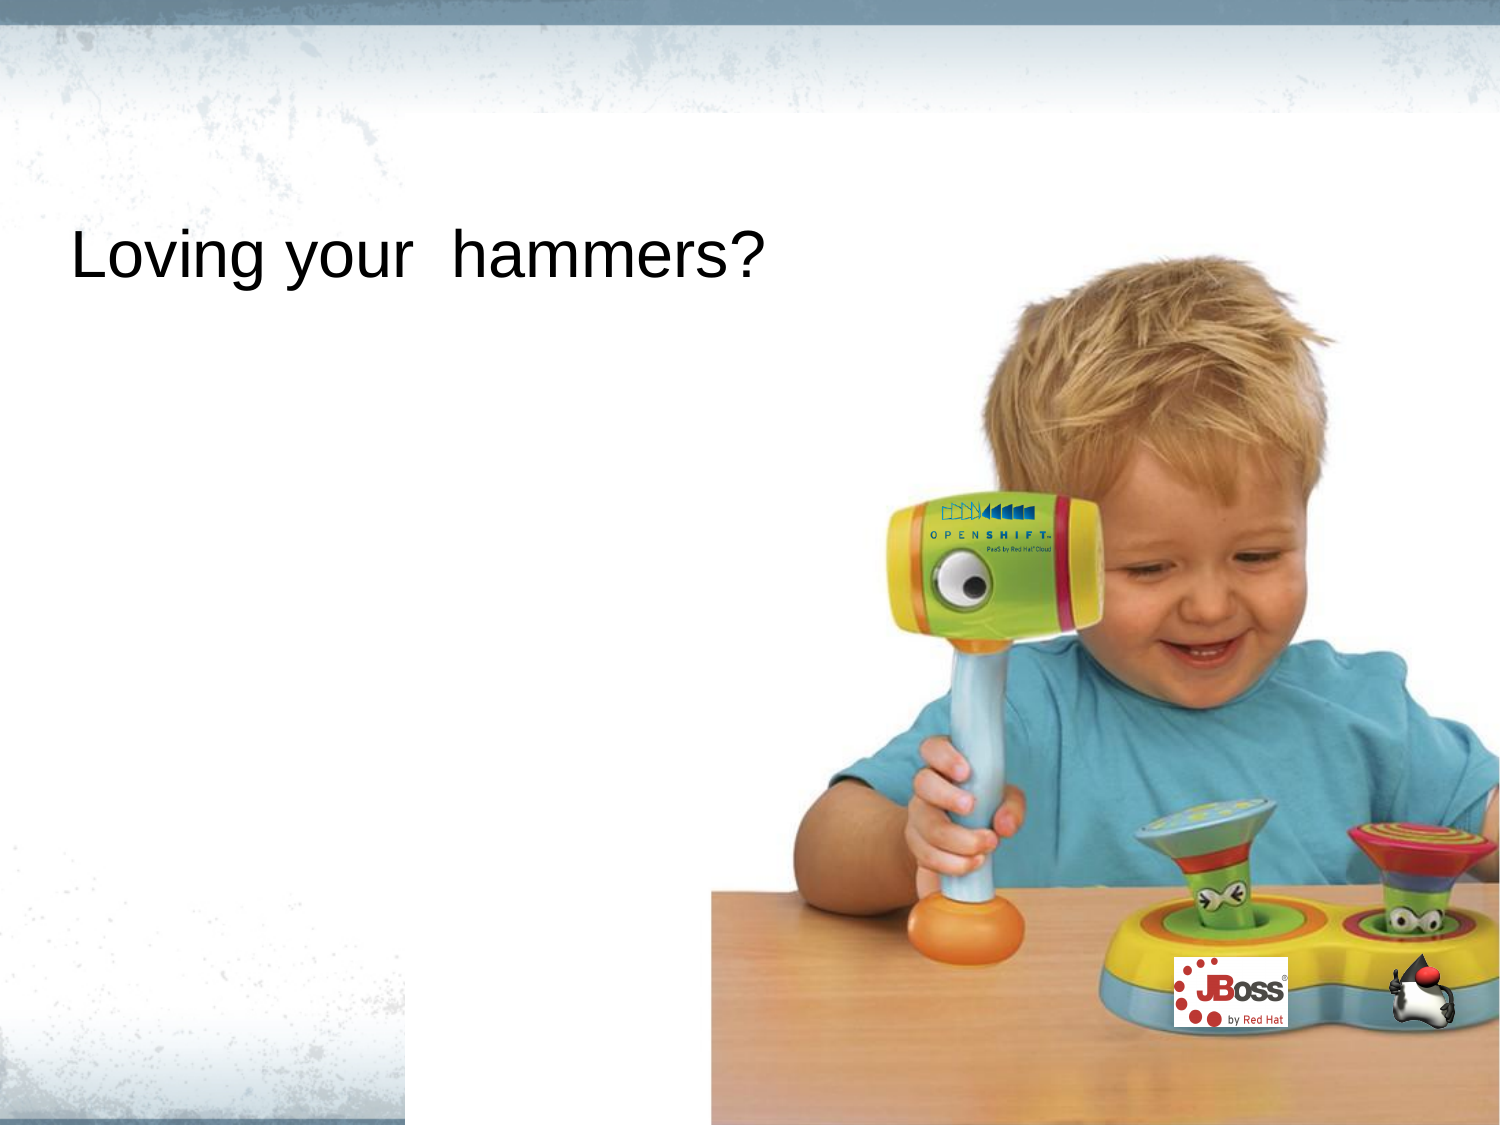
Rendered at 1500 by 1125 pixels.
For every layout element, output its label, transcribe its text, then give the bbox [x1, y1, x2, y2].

picture [0, 0, 1500, 1125]
text_box Loving your hammers? [56, 203, 783, 298]
